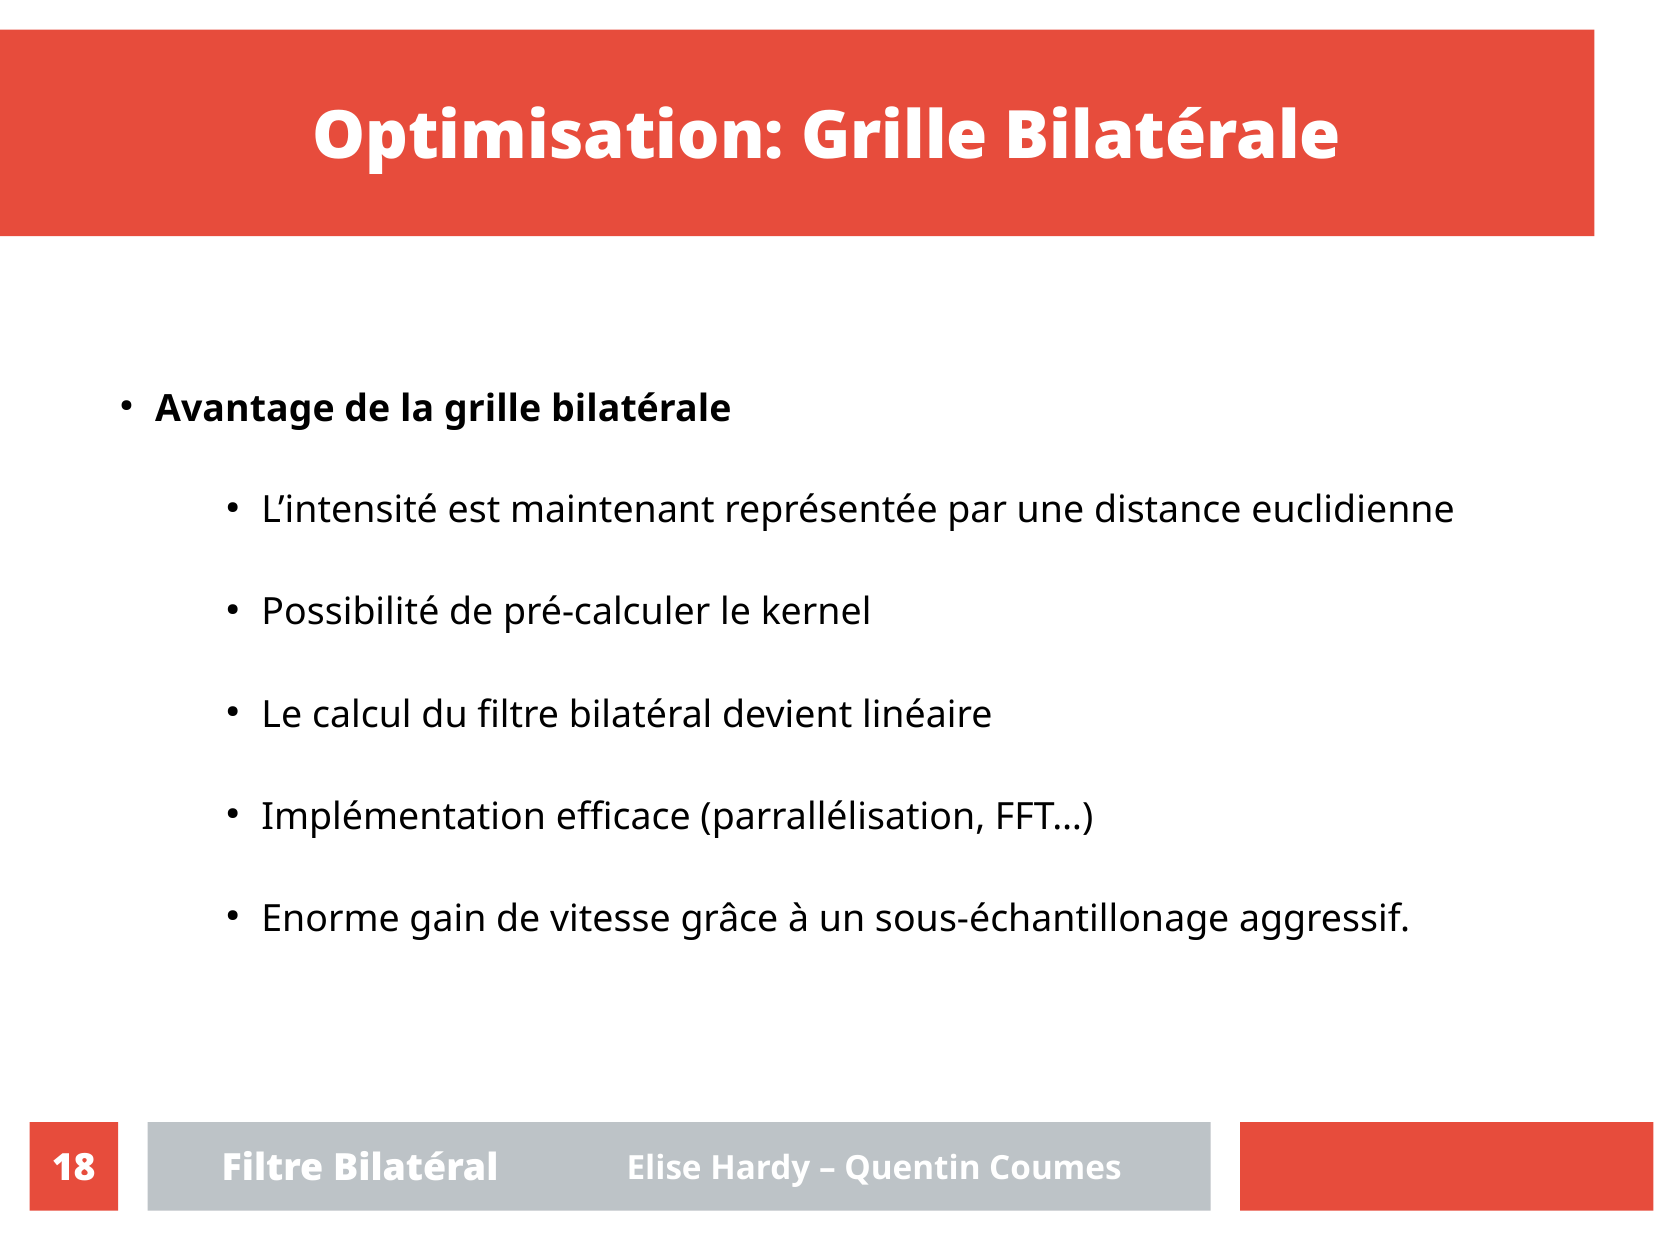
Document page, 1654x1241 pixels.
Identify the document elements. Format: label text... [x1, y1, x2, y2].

title Optimisation: Grille Bilatérale [59, 59, 1595, 207]
text_box Avantage de la grille bilatérale L’intensité est maintenant représentée par une distance euclidienne Possibilité de pré-calculer le kernel Le calcul du filtre bilatéral devient linéaire Implémentation efficace (parrallélisation, FFT…) Enorme gain de vitesse grâce à un sous-échantillonage aggressif. [105, 373, 1621, 1094]
